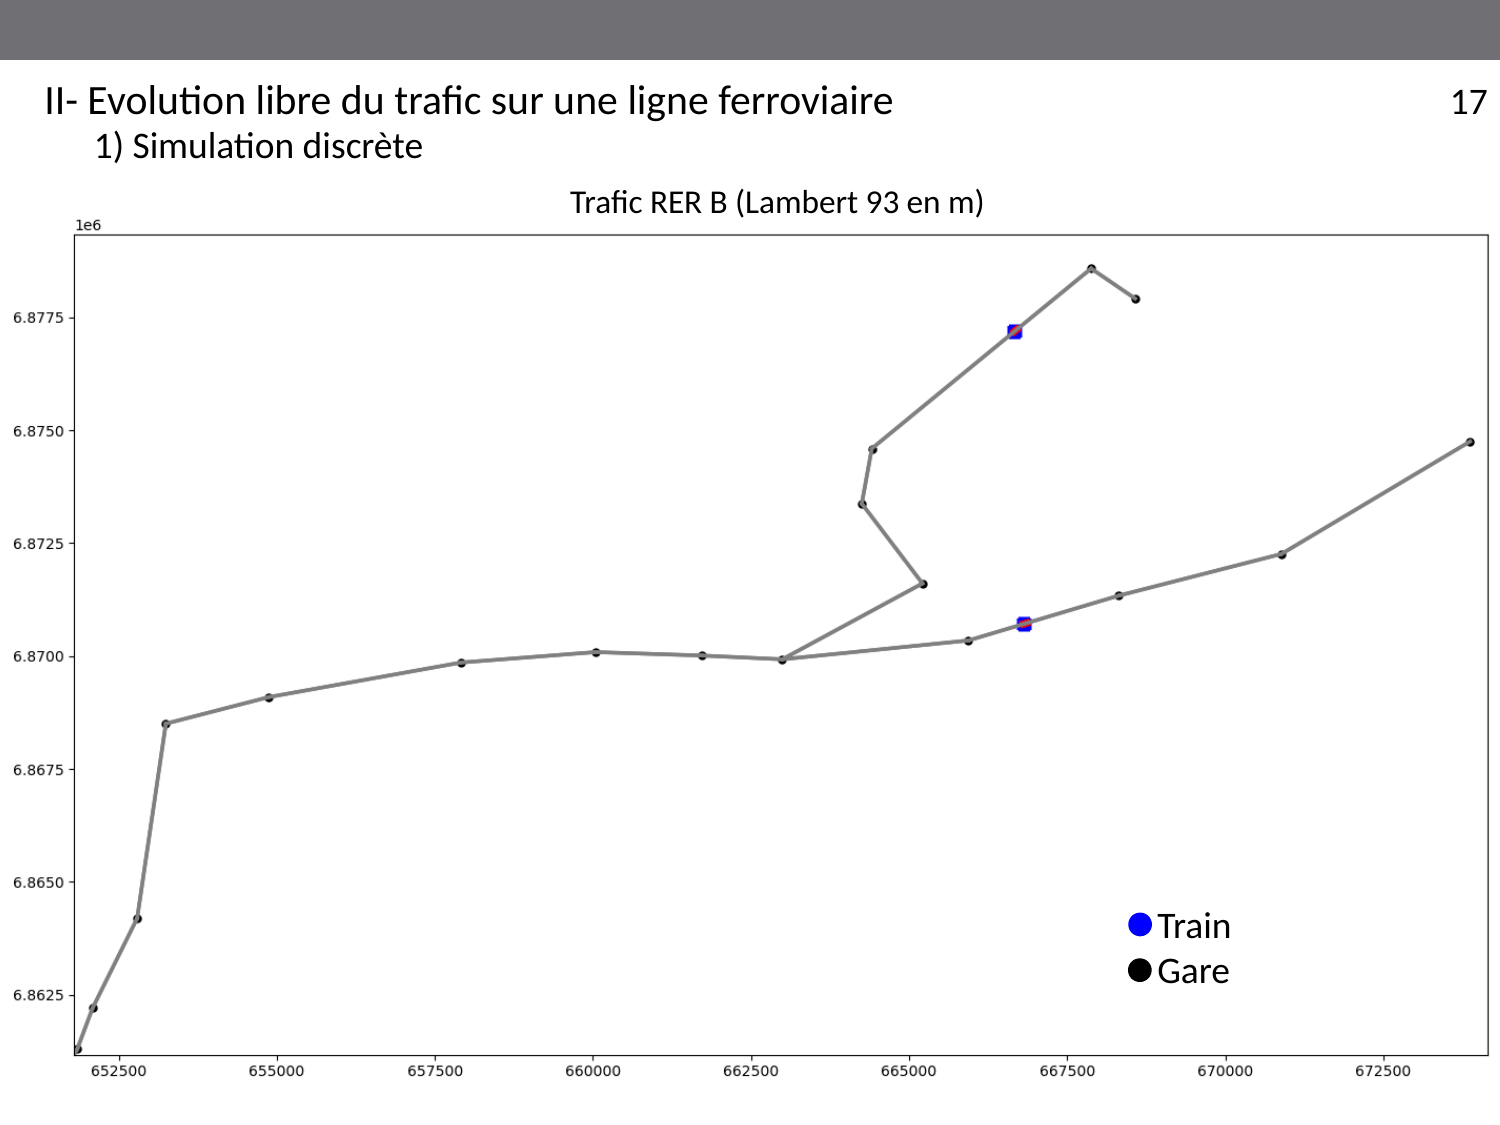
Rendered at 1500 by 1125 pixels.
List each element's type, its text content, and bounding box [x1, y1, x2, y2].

text_box II- Evolution libre du trafic sur une ligne ferroviaire [29, 66, 951, 131]
text_box [1128, 912, 1142, 937]
picture [0, 204, 1495, 1095]
text_box Trafic RER B (Lambert 93 en m) [555, 172, 1008, 229]
text_box 17 [1435, 69, 1500, 131]
text_box Train Gare [1142, 893, 1248, 1000]
text_box 1) Simulation discrète [79, 114, 439, 174]
text_box [1128, 958, 1142, 982]
